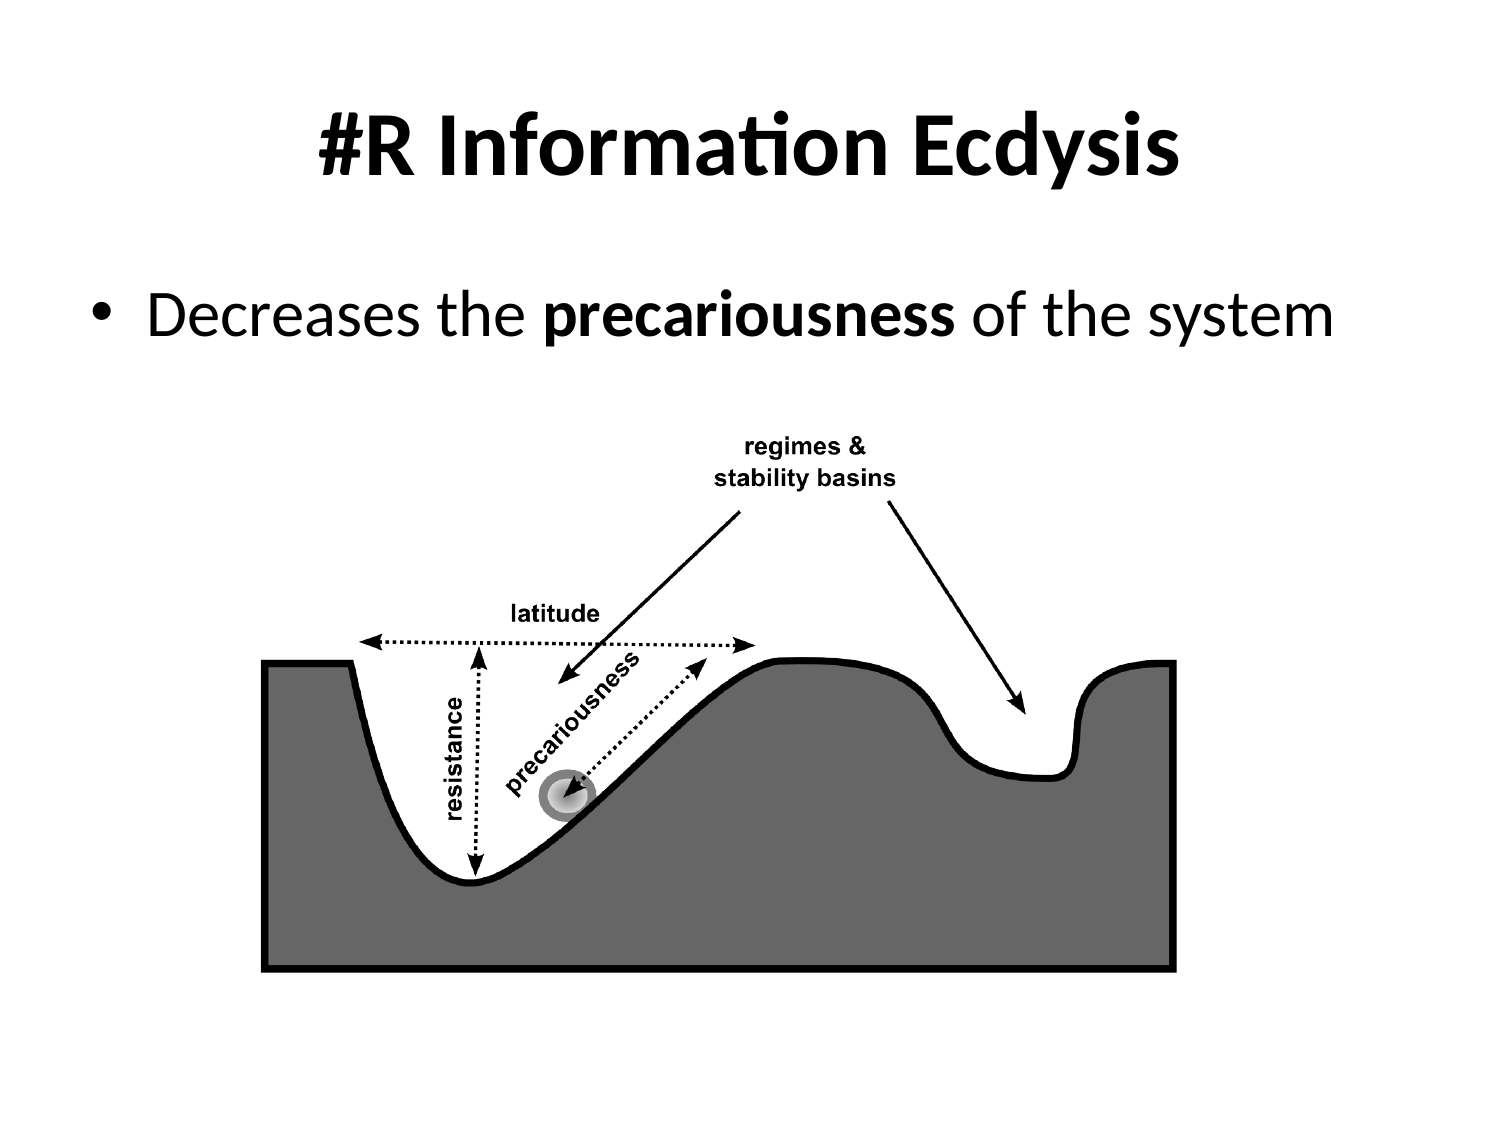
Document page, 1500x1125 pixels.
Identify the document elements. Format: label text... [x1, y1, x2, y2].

list Decreases the precariousness of the system [75, 262, 1425, 1005]
title #R Information Ecdysis [75, 45, 1425, 233]
picture [249, 424, 1188, 985]
